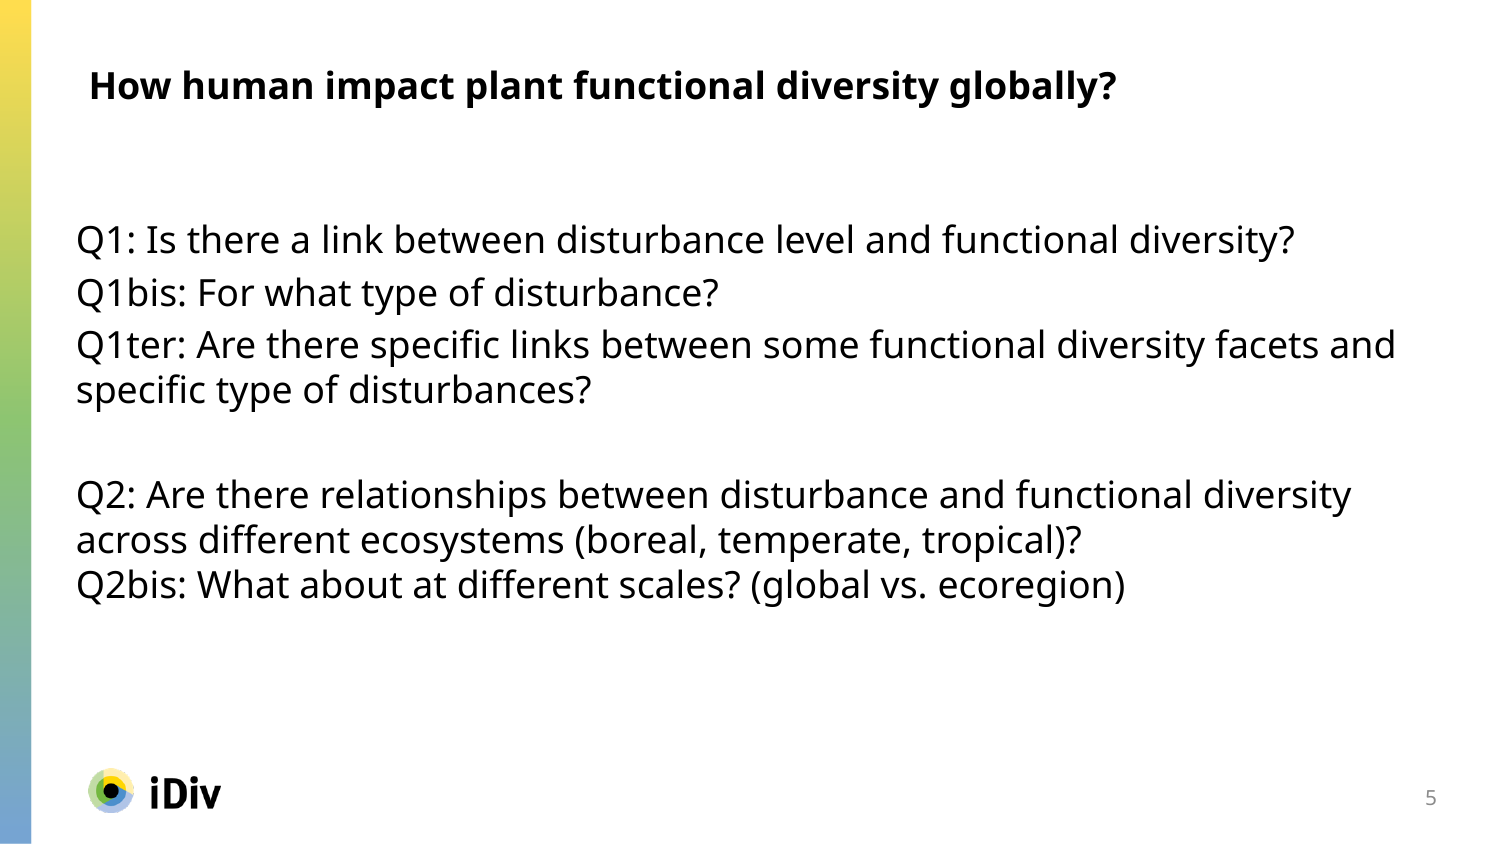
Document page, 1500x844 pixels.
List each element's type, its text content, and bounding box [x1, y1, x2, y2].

list How human impact plant functional diversity globally? [88, 61, 1437, 157]
slide_number <number> [1240, 767, 1437, 813]
list Q1: Is there a link between disturbance level and functional diversity? Q1bis: For what type of disturbance? Q1ter: Are there specific links between some functional diversity facets and specific type of disturbances? Q2: Are there relationships between disturbance and functional diversity across different ecosystems (boreal, temperate, tropical)? Q2bis: What about at different scales? (global vs. ecoregion) [75, 216, 1425, 628]
picture [0, 0, 1500, 844]
